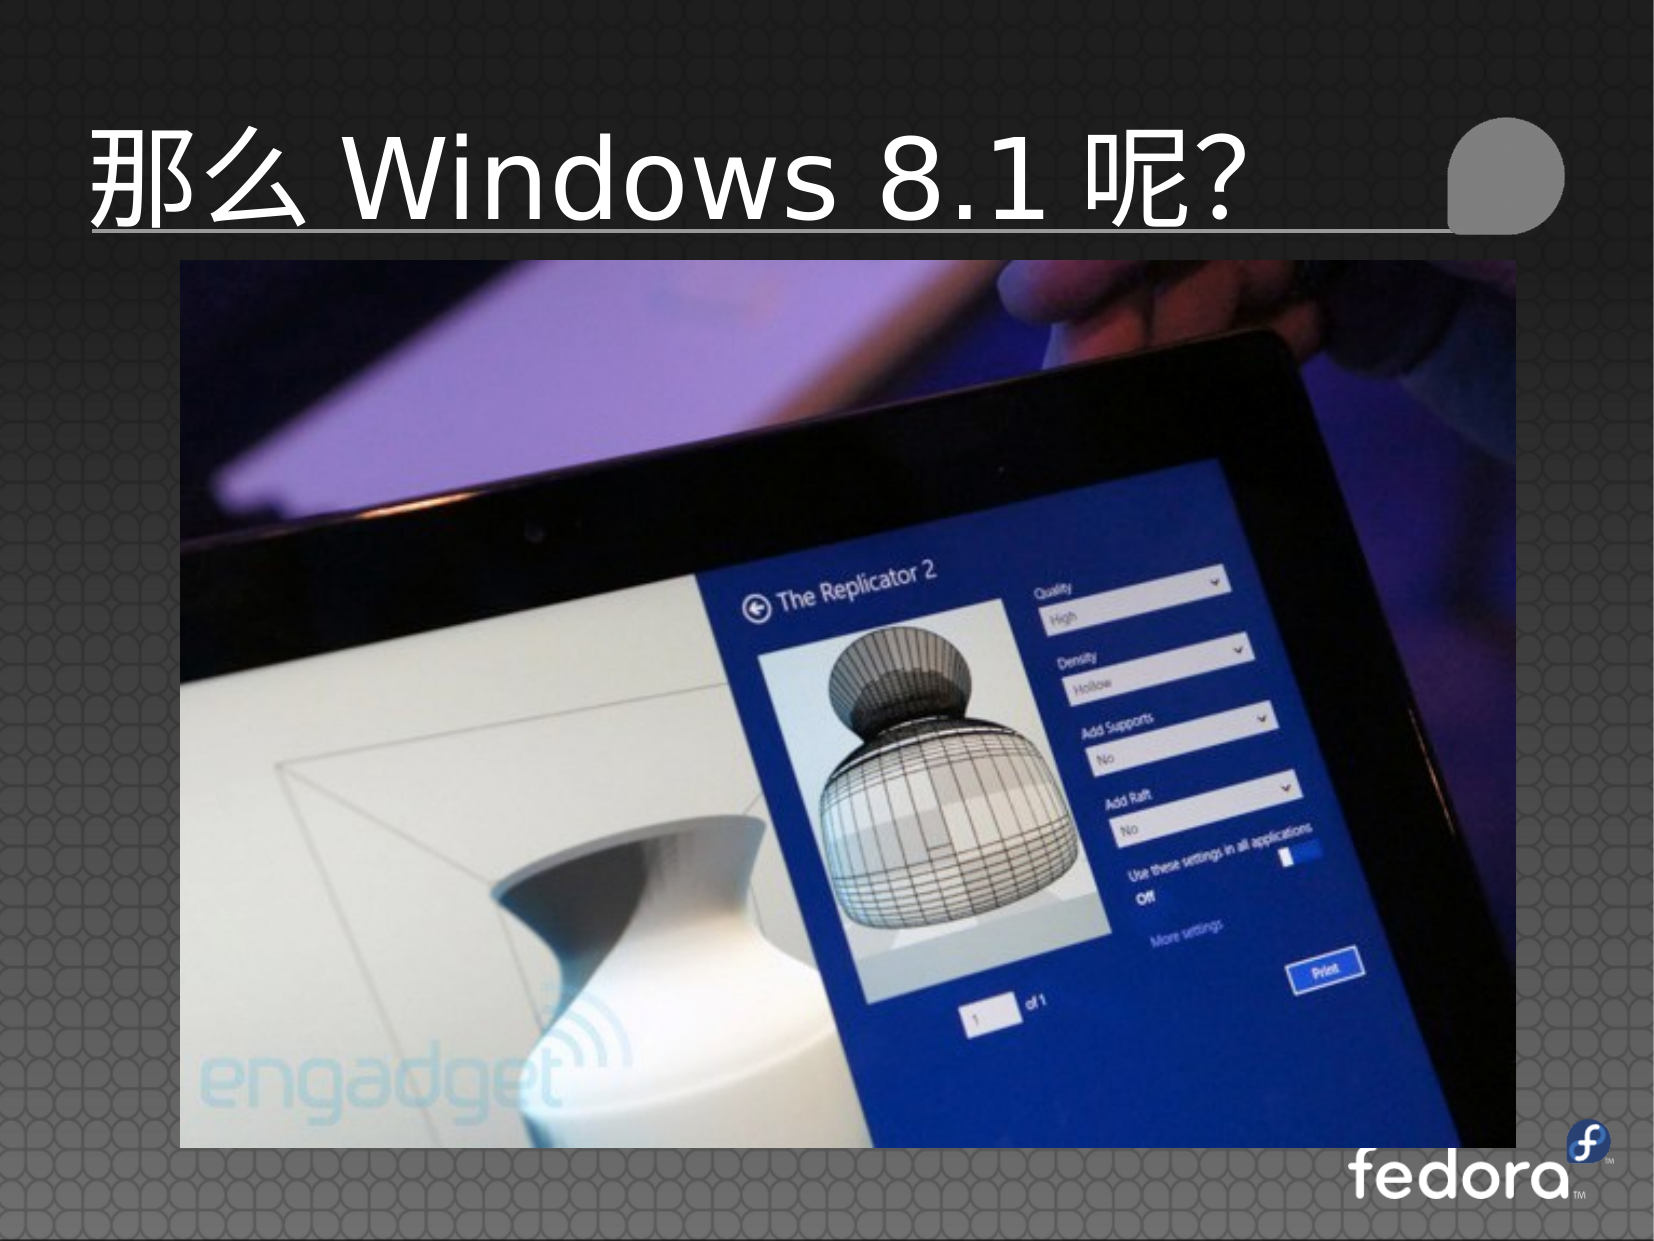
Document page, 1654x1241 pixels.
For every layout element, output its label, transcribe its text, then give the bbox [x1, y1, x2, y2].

picture [0, 0, 1654, 1241]
title 那么Windows 8.1呢？ [86, 112, 1576, 249]
